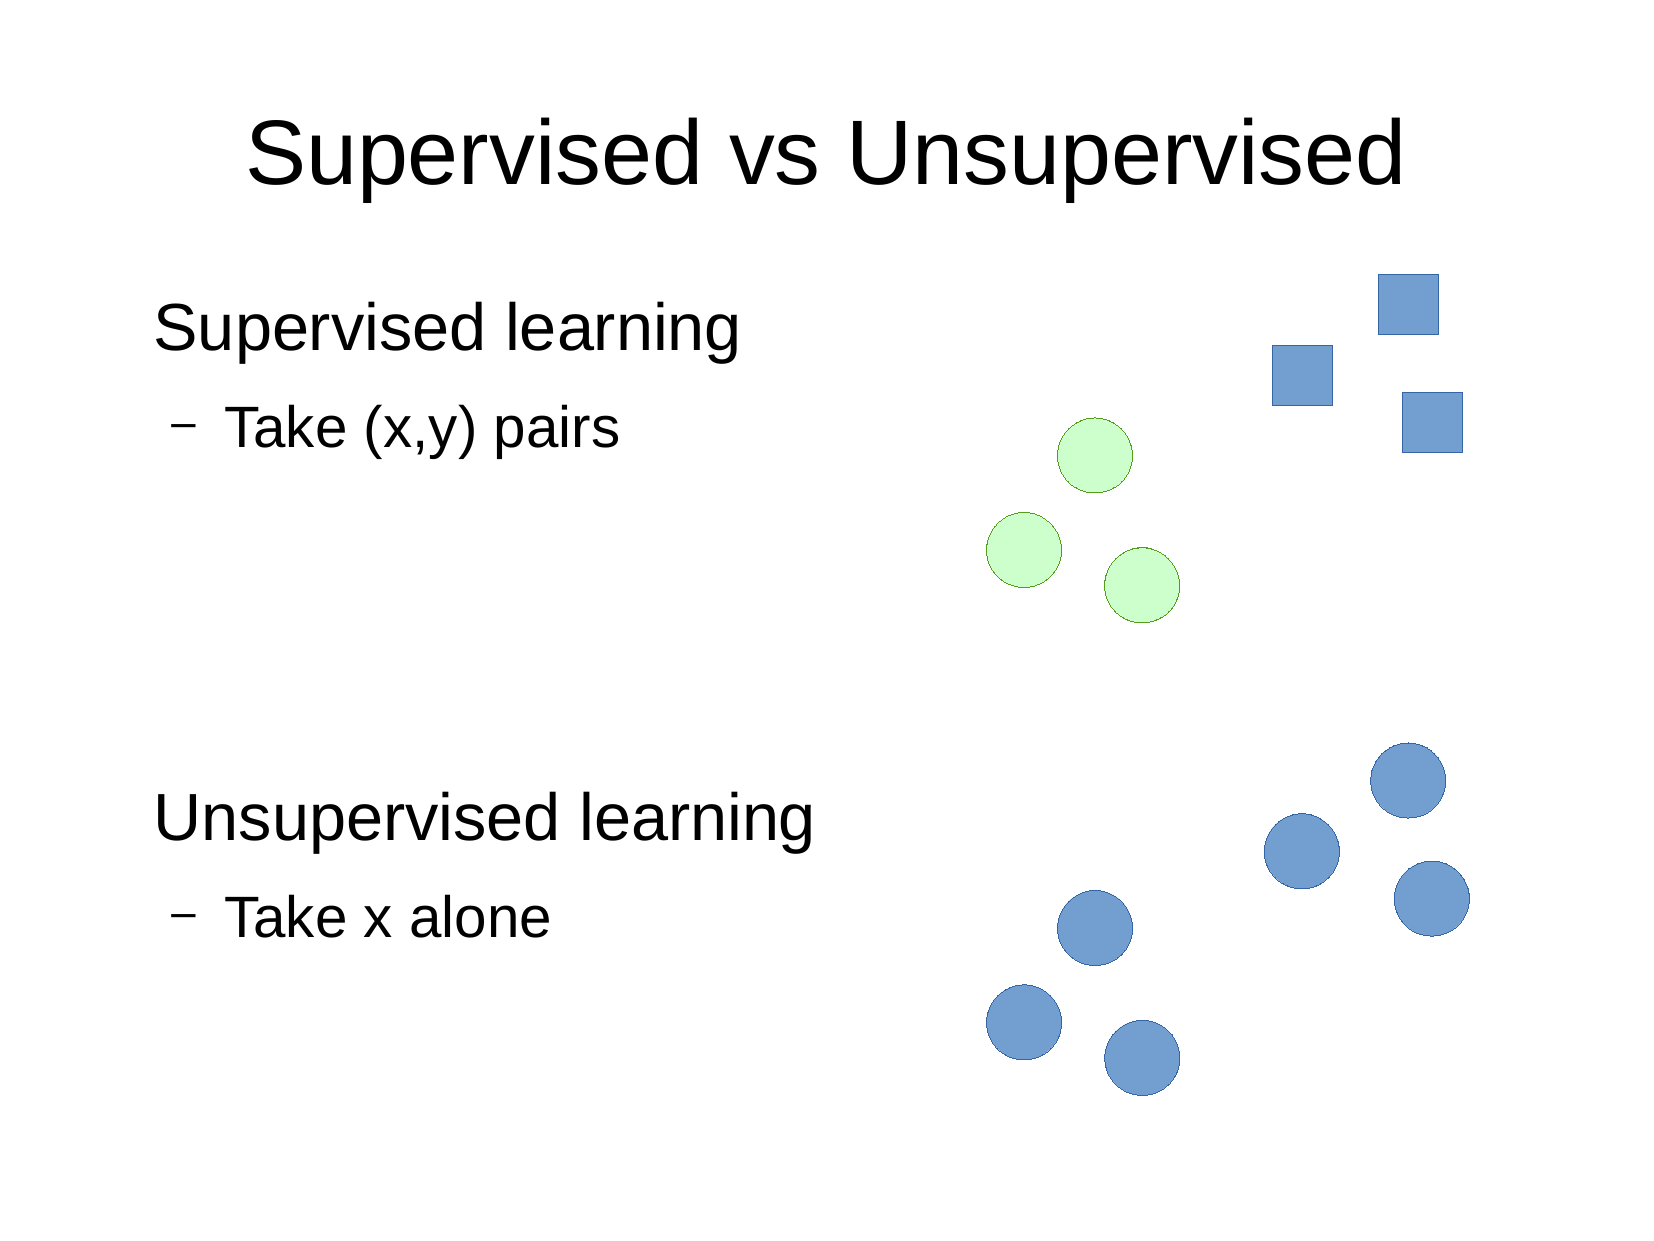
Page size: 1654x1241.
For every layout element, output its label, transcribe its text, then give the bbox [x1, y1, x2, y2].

text_box [1272, 345, 1333, 406]
text_box [986, 984, 1062, 1060]
text_box [1104, 547, 1180, 623]
list Supervised learning Take (x,y) pairs Unsupervised learning Take x alone [82, 290, 1571, 1010]
text_box [1264, 813, 1340, 889]
text_box [1402, 392, 1463, 453]
text_box [986, 512, 1062, 588]
text_box [1057, 890, 1133, 966]
text_box [1370, 742, 1446, 819]
text_box [1104, 1020, 1180, 1096]
title Supervised vs Unsupervised [82, 49, 1571, 257]
text_box [1378, 274, 1439, 335]
text_box [1057, 417, 1133, 493]
text_box [1394, 861, 1470, 937]
